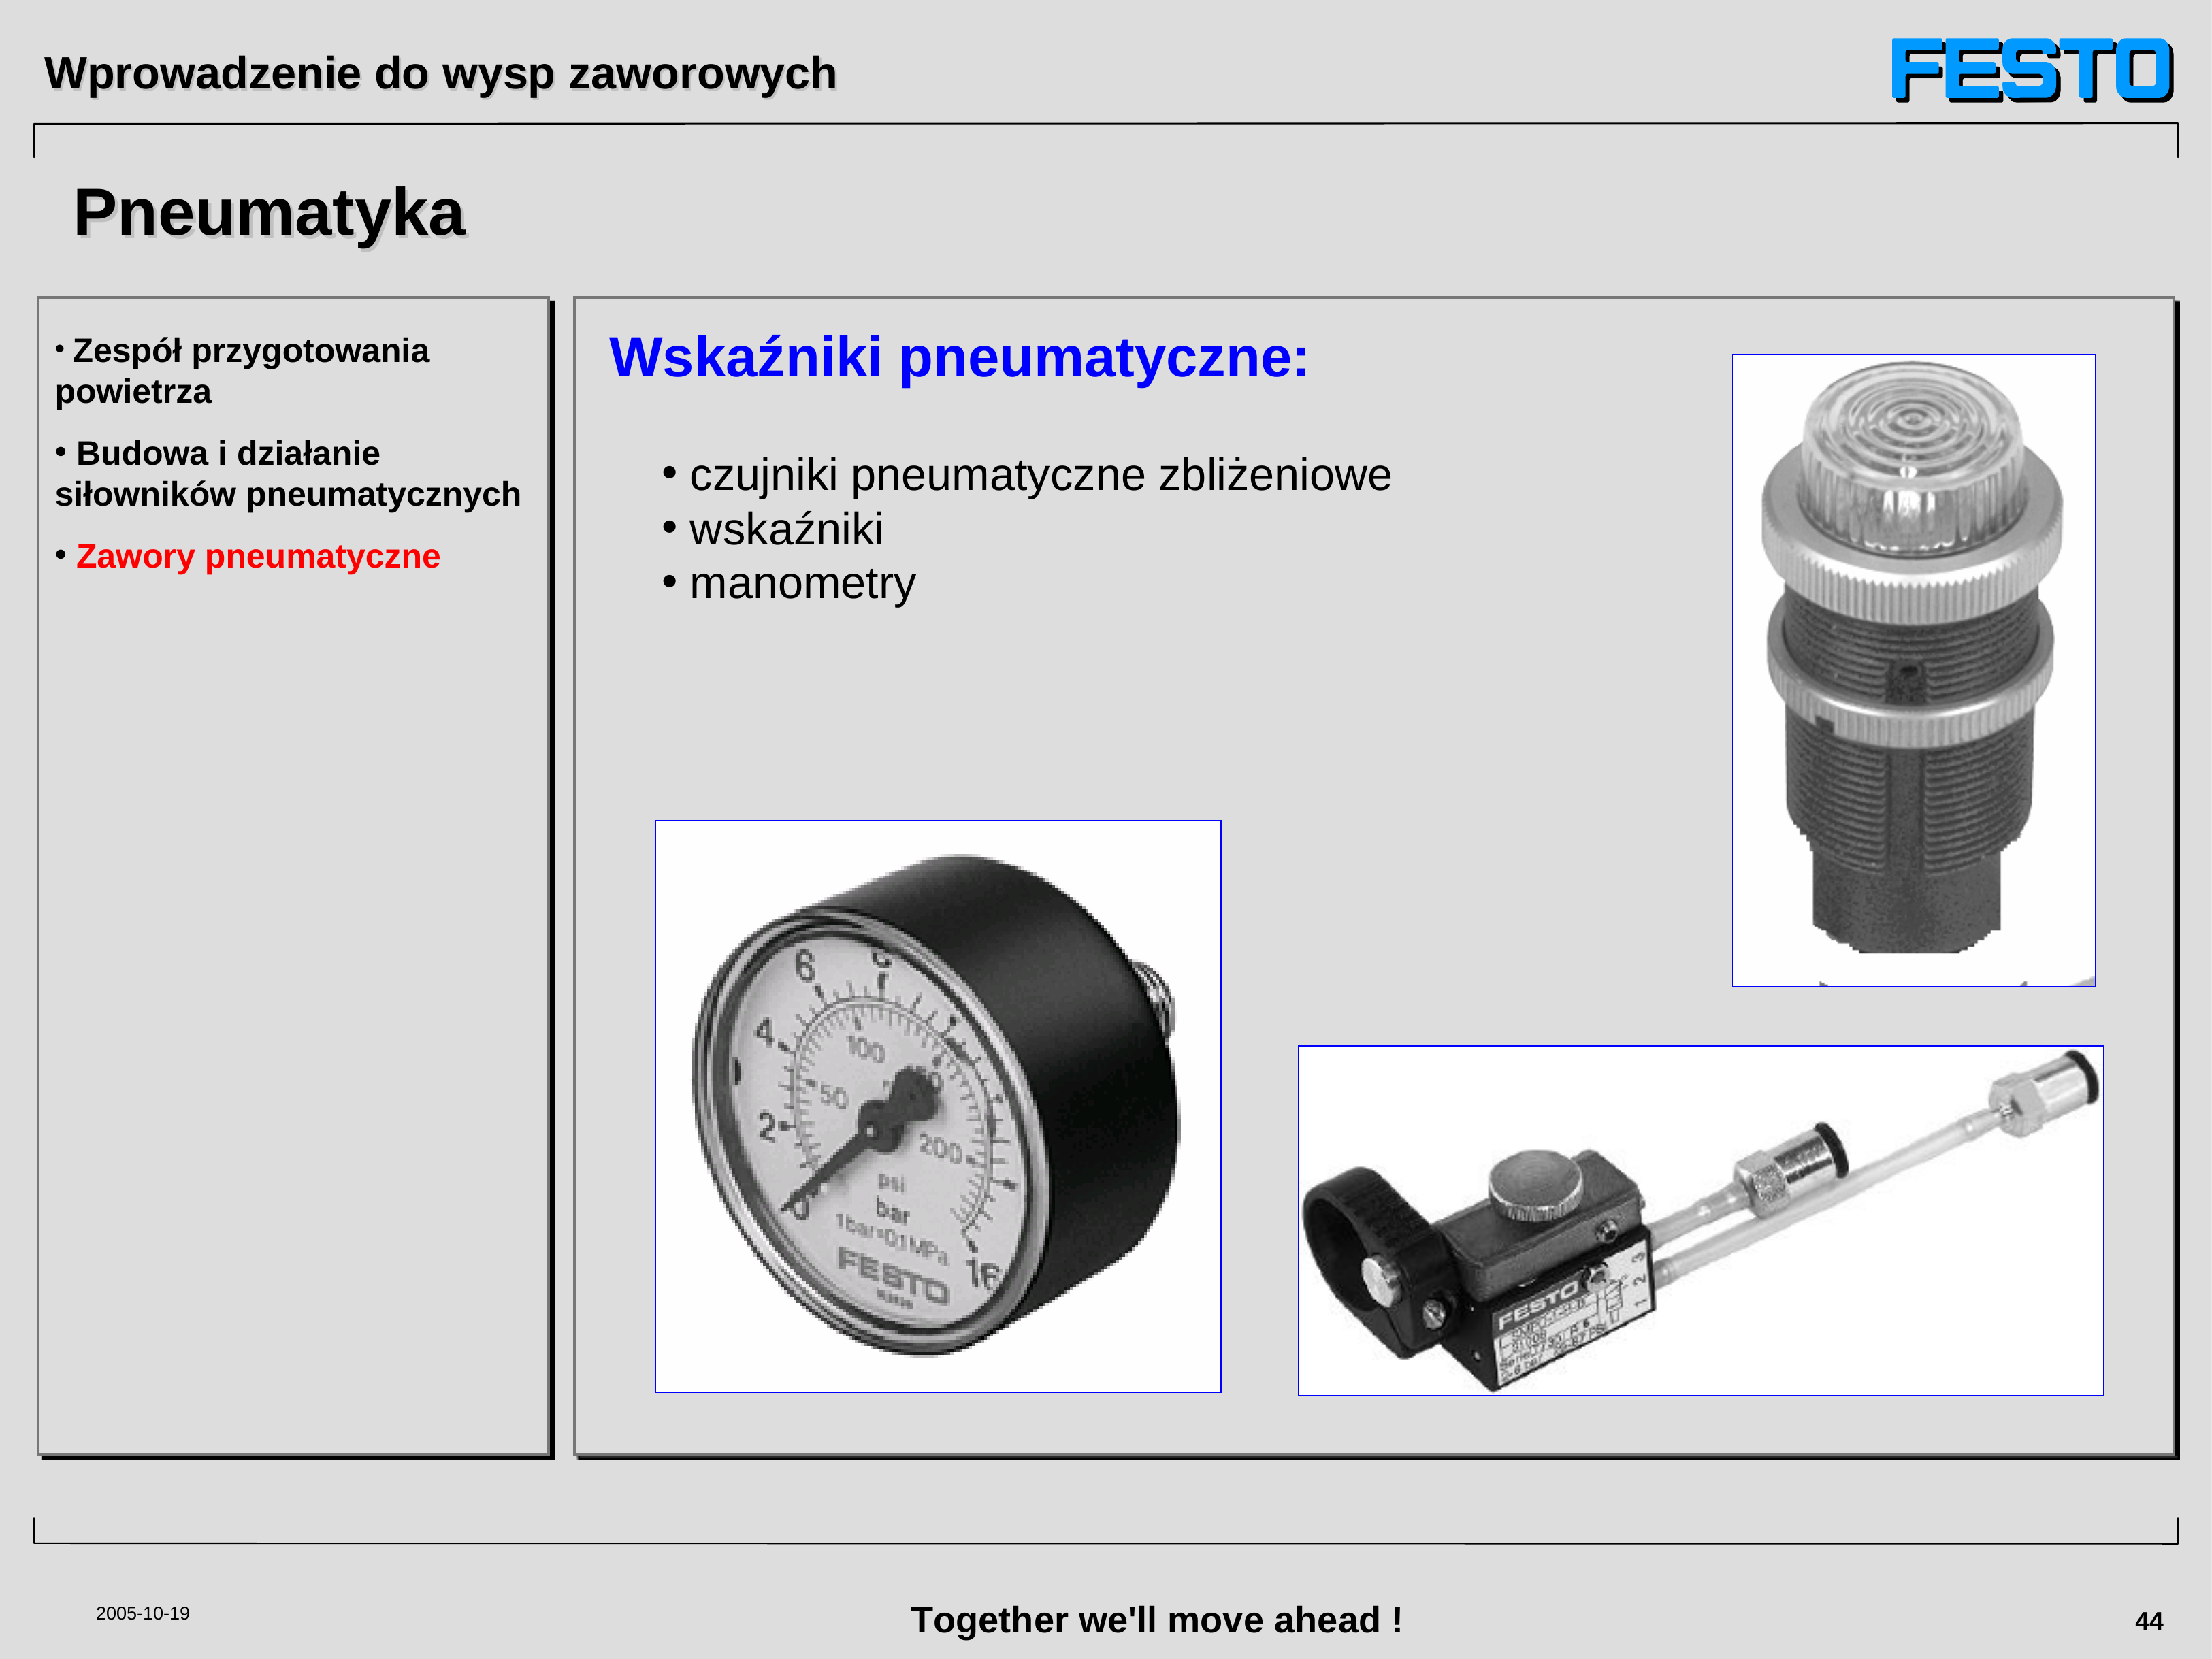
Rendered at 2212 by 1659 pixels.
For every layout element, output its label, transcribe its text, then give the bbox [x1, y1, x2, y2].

picture [655, 821, 1221, 1392]
title Pneumatyka [50, 142, 1895, 260]
text_box Together we'll move ahead ! [807, 1592, 1508, 1644]
picture [1733, 355, 2095, 987]
text_box 2005-10-19 [74, 1592, 387, 1633]
text_box <number> [2057, 1592, 2186, 1648]
text_box Zespół przygotowania powietrza Budowa i działanie siłowników pneumatycznych Zawory pneumatyczne [44, 323, 536, 642]
text_box czujniki pneumatyczne zbliżeniowe wskaźniki manometry [651, 439, 1625, 668]
picture [1299, 1046, 2103, 1396]
text_box Wskaźniki pneumatyczne: [599, 314, 1681, 394]
